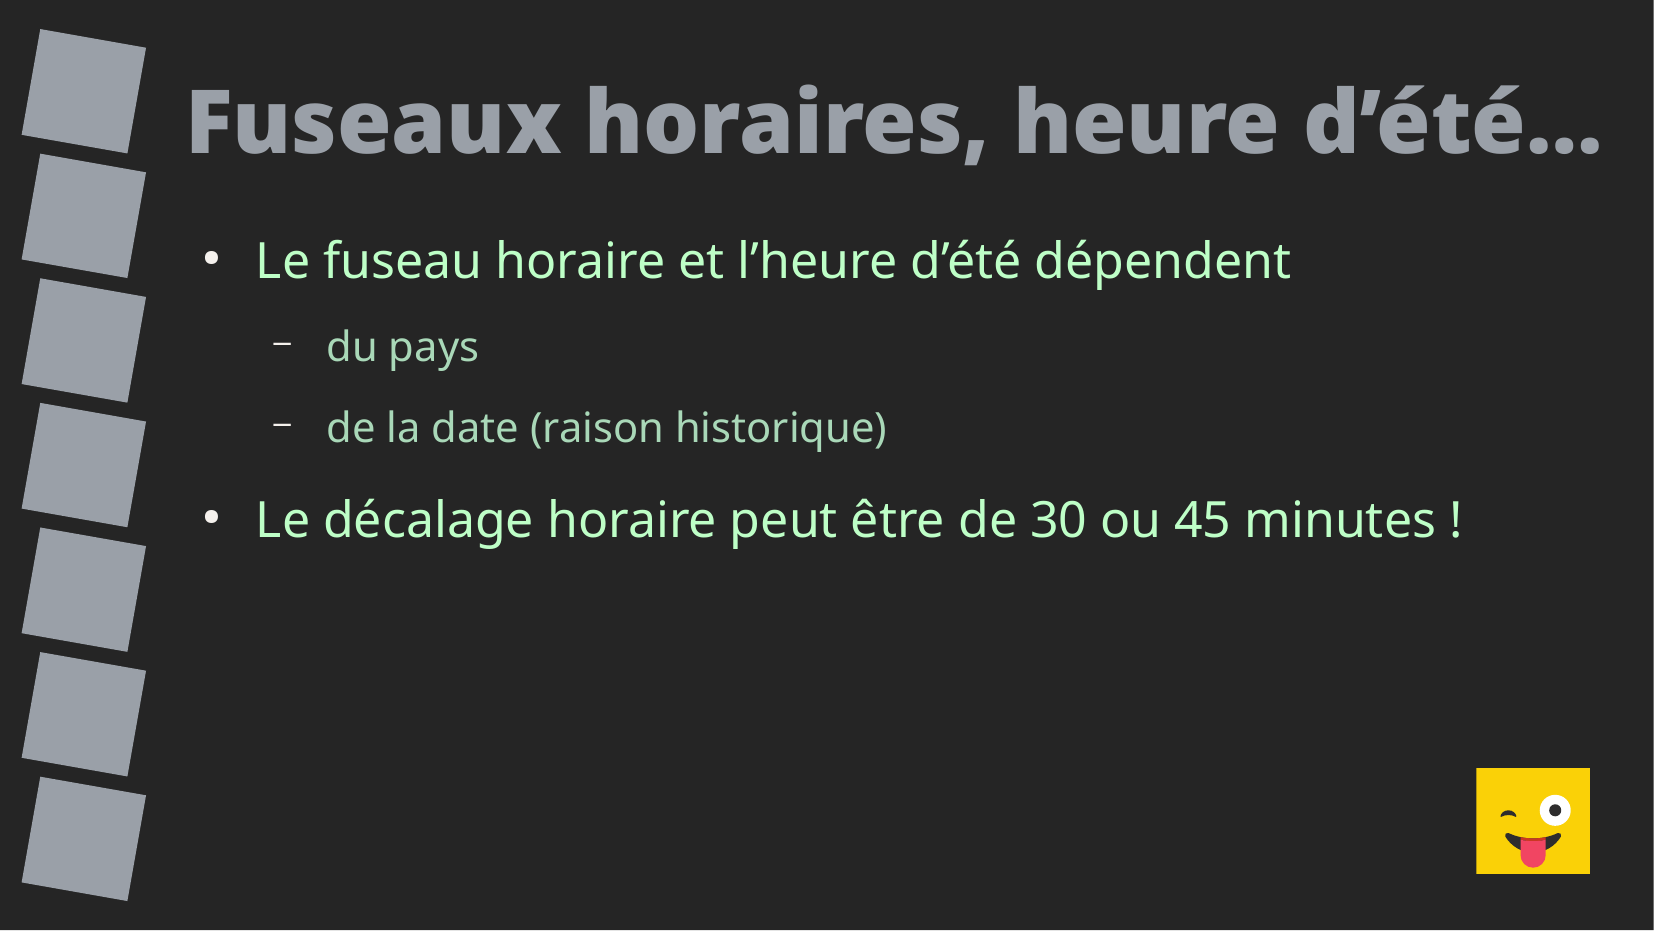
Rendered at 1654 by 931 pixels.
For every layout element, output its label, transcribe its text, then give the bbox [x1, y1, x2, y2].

list Le fuseau horaire et l’heure d’été dépendent du pays de la date (raison historique) Le décalage horaire peut être de 30 ou 45 minutes ! [184, 225, 1636, 901]
title Fuseaux horaires, heure d’été… [184, 59, 1654, 154]
picture [1476, 767, 1590, 874]
